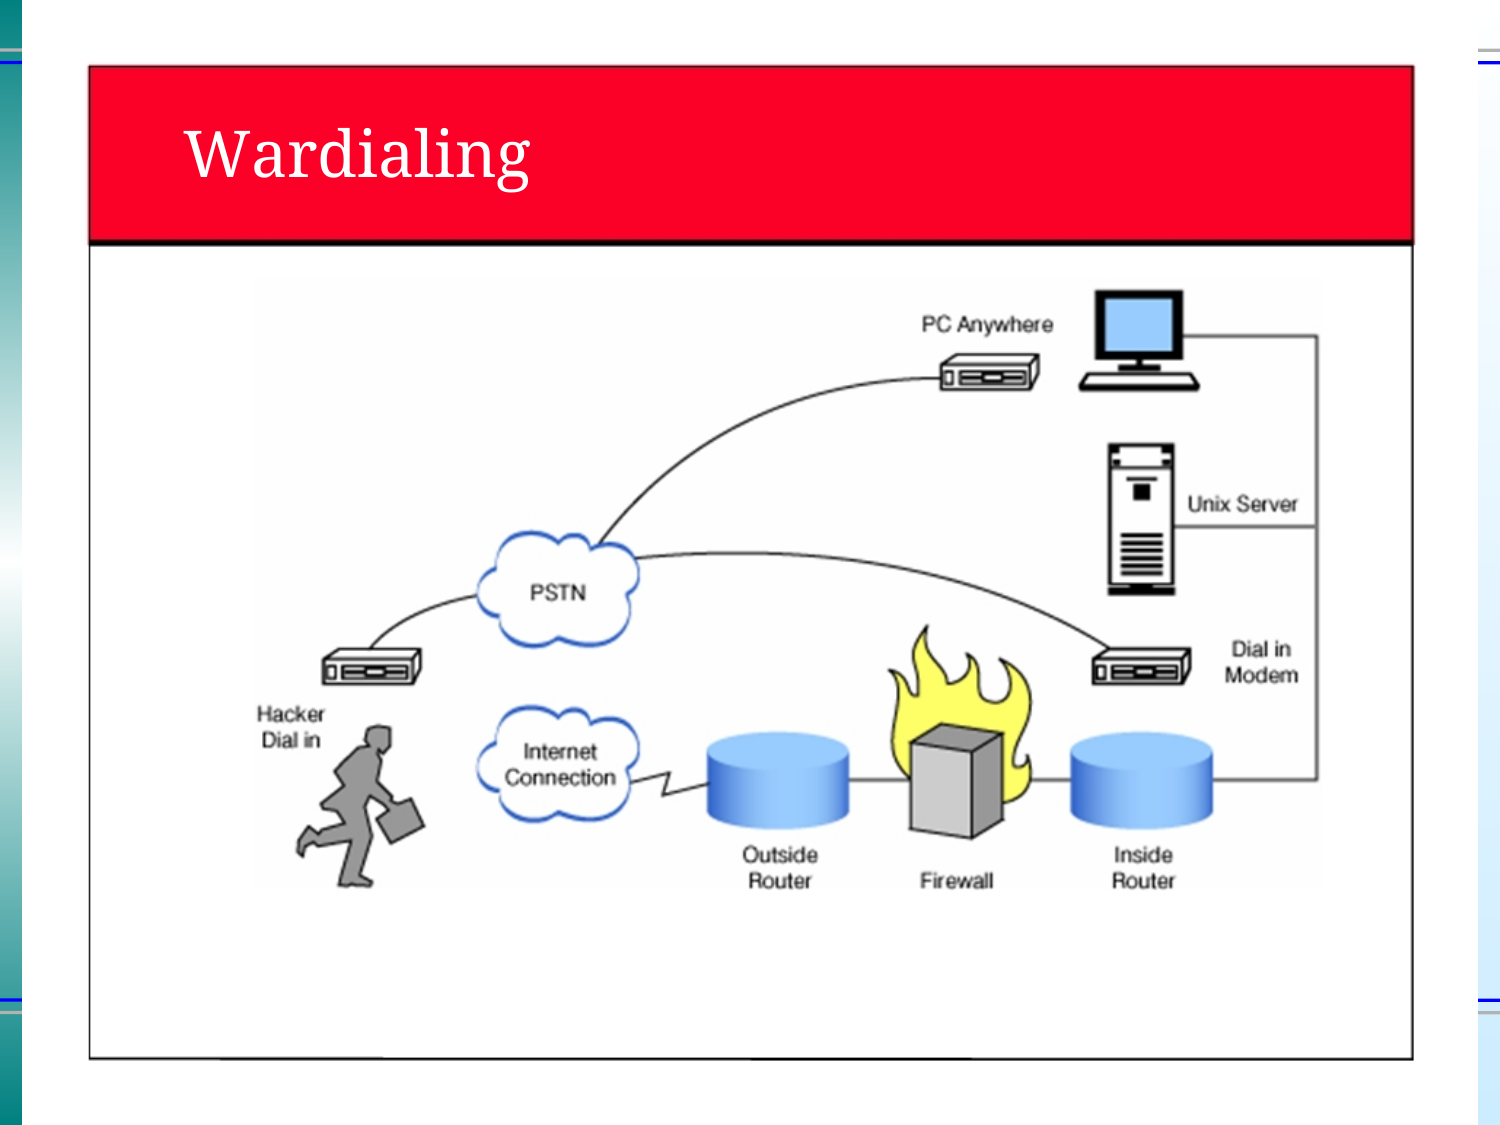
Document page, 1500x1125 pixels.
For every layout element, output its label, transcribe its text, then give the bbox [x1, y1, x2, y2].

picture [22, 0, 1500, 1125]
text_box Wardialing [183, 116, 564, 199]
